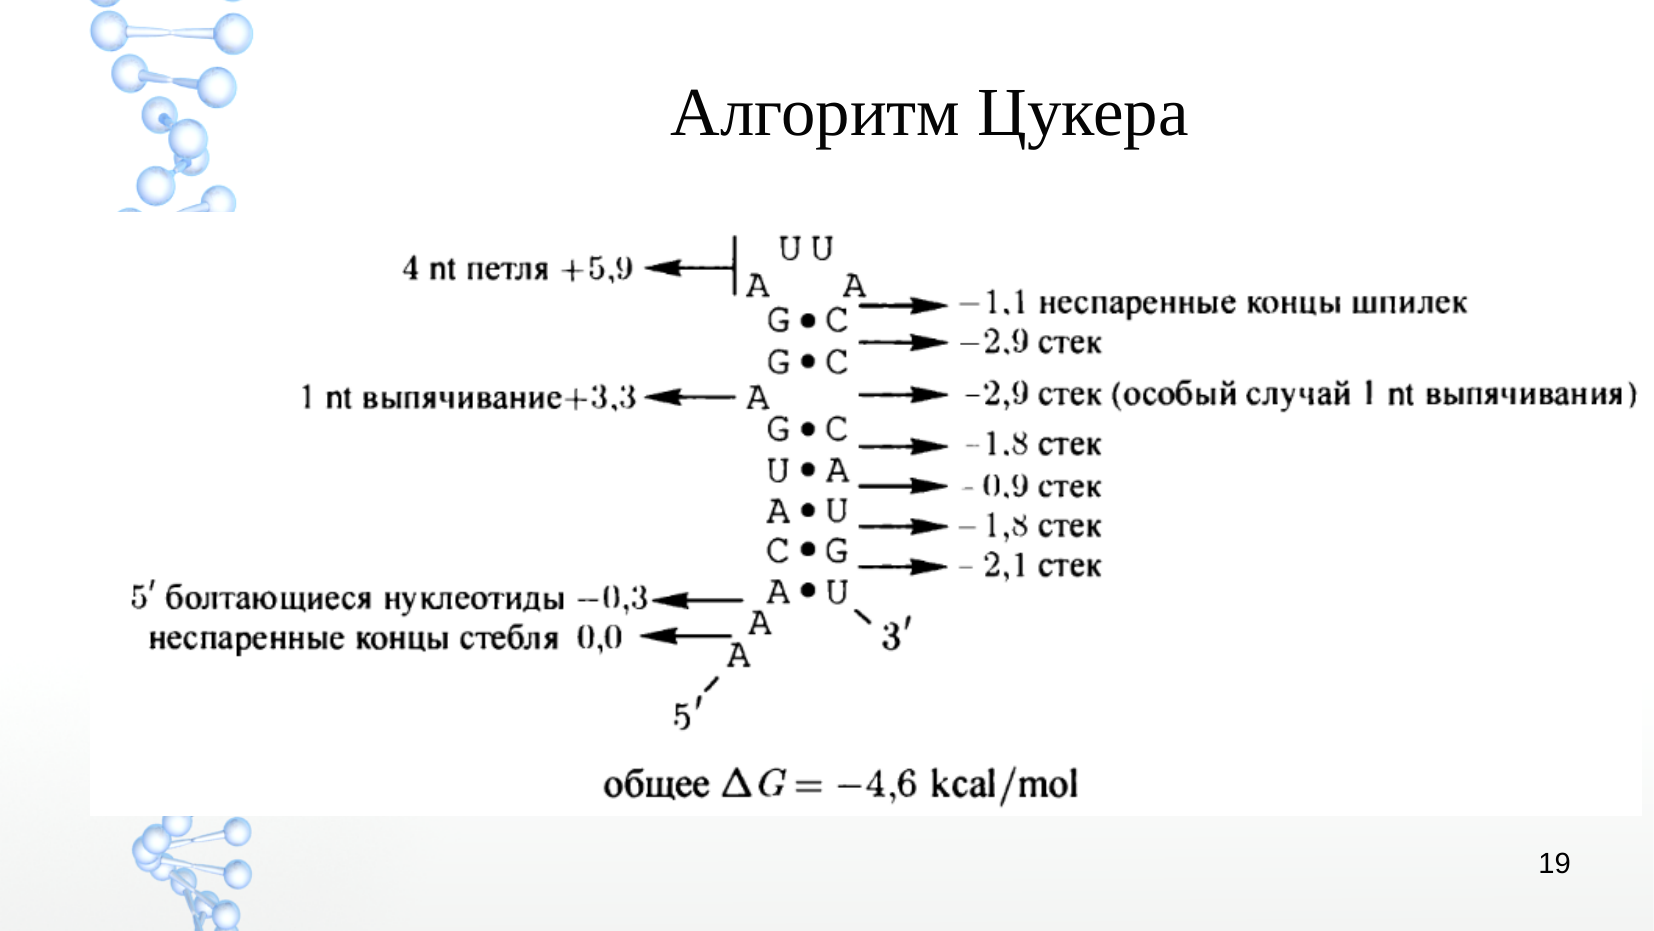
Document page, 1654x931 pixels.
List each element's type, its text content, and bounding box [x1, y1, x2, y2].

title Алгоритм Цукера [265, 35, 1595, 189]
picture [0, 0, 1654, 931]
